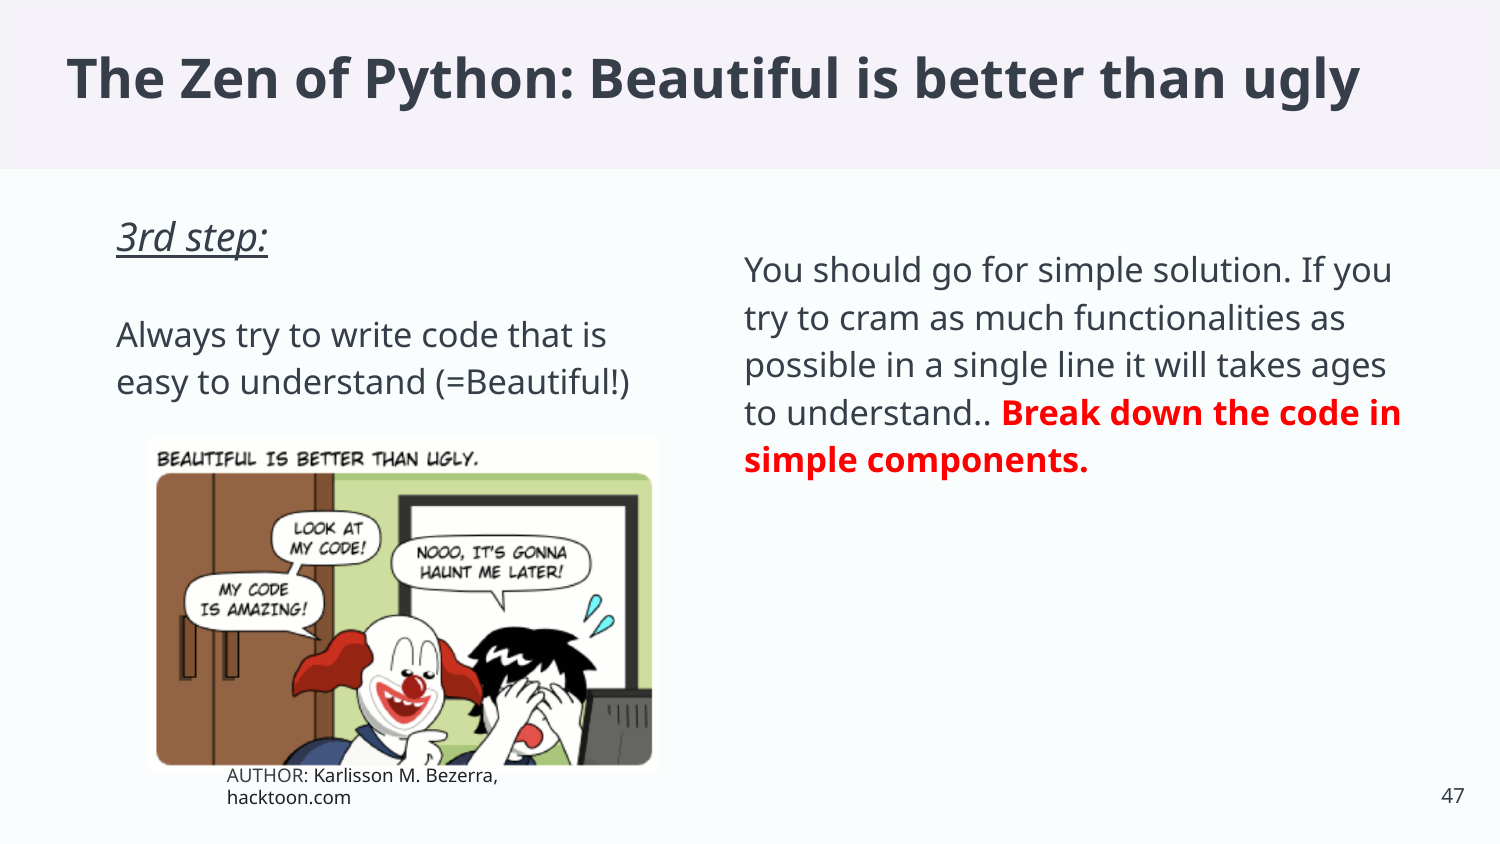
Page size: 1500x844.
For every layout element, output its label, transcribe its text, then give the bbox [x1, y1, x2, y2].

picture [146, 436, 658, 773]
slide_number <number> [1389, 764, 1480, 830]
title The Zen of Python: Beautiful is better than ugly [51, 28, 1390, 141]
text_box You should go for simple solution. If you try to cram as much functionalities as possible in a single line it will takes ages to understand.. Break down the code in simple components. [729, 227, 1444, 495]
text_box AUTHOR: Karlisson M. Bezerra, hacktoon.com [211, 748, 621, 824]
text_box 3rd step: Always try to write code that is easy to understand (=Beautiful!) [101, 196, 658, 417]
